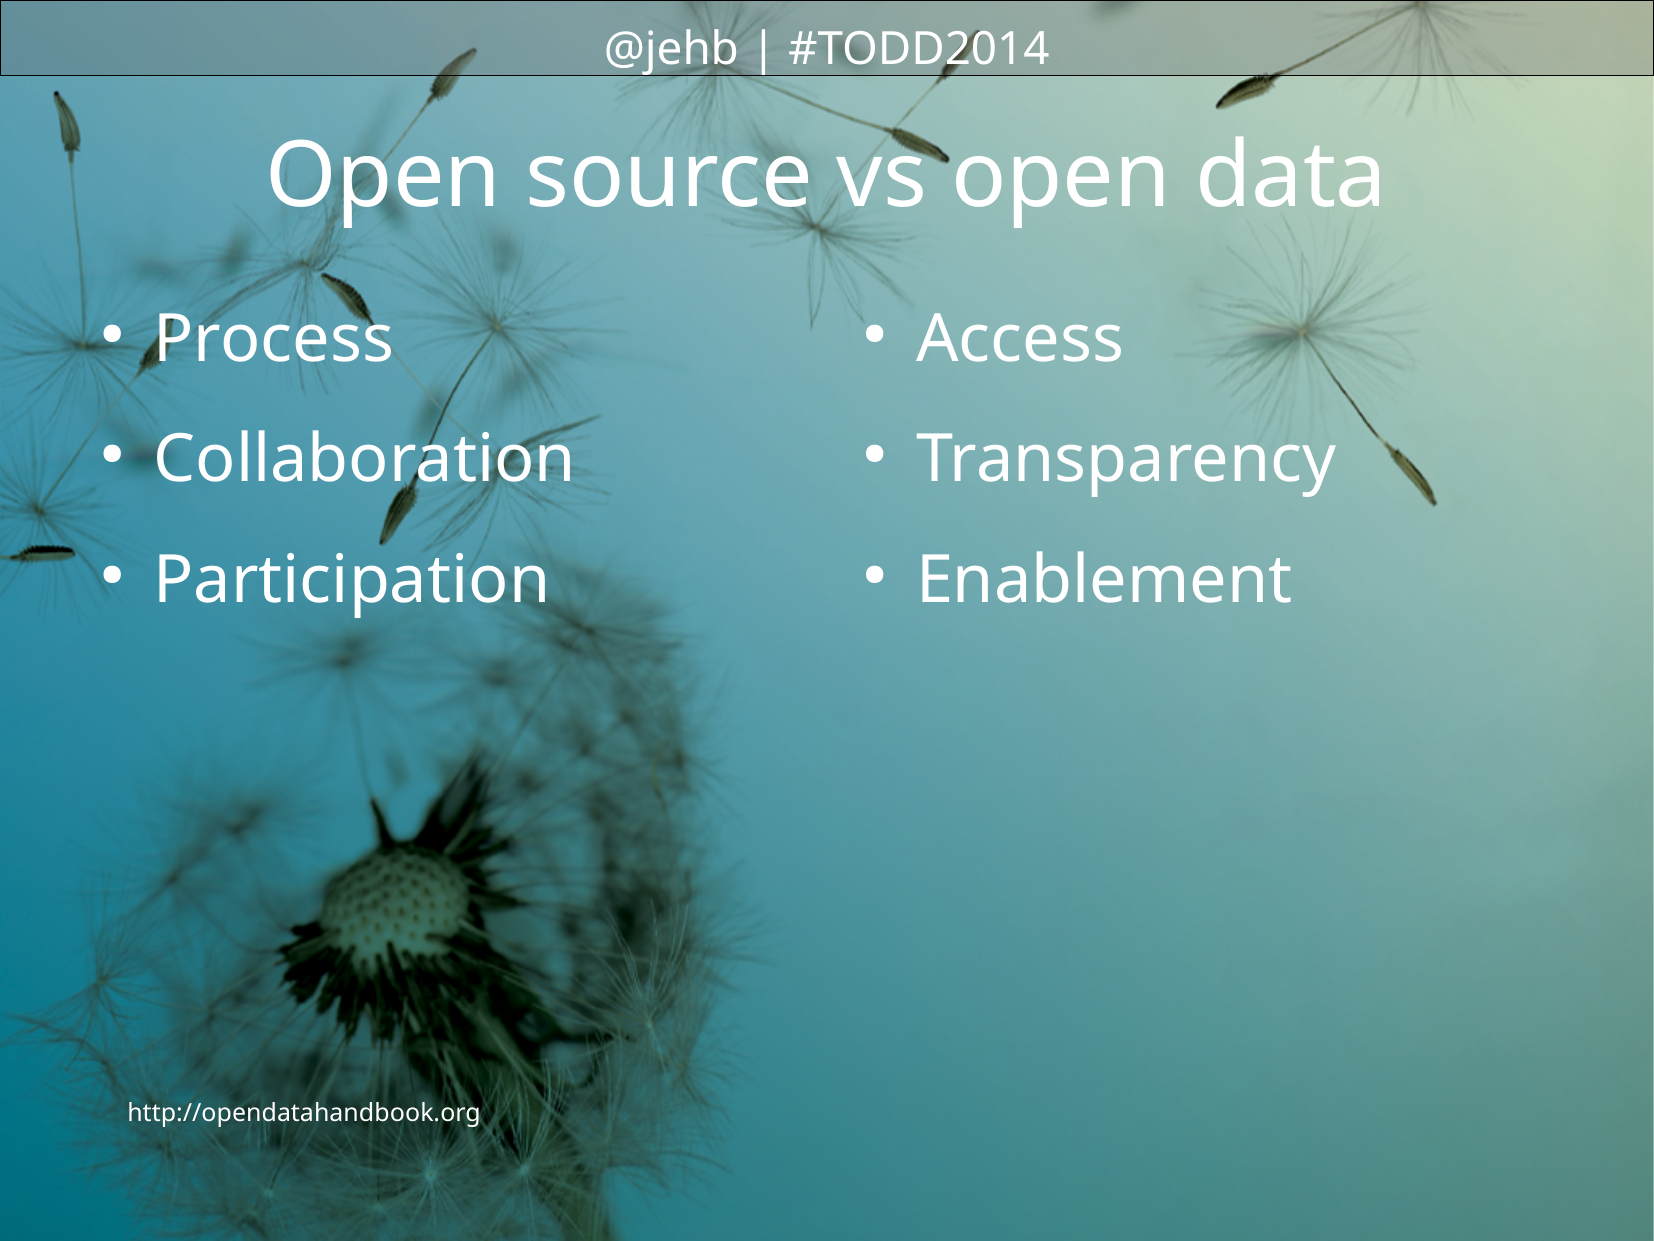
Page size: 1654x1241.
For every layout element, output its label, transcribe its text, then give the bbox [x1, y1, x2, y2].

list Access Transparency Enablement [845, 290, 1572, 1109]
title Open source vs open data [82, 67, 1571, 275]
picture [0, 76, 1654, 1241]
list Process Collaboration Participation [82, 290, 809, 1109]
text_box http://opendatahandbook.org [112, 1087, 496, 1131]
